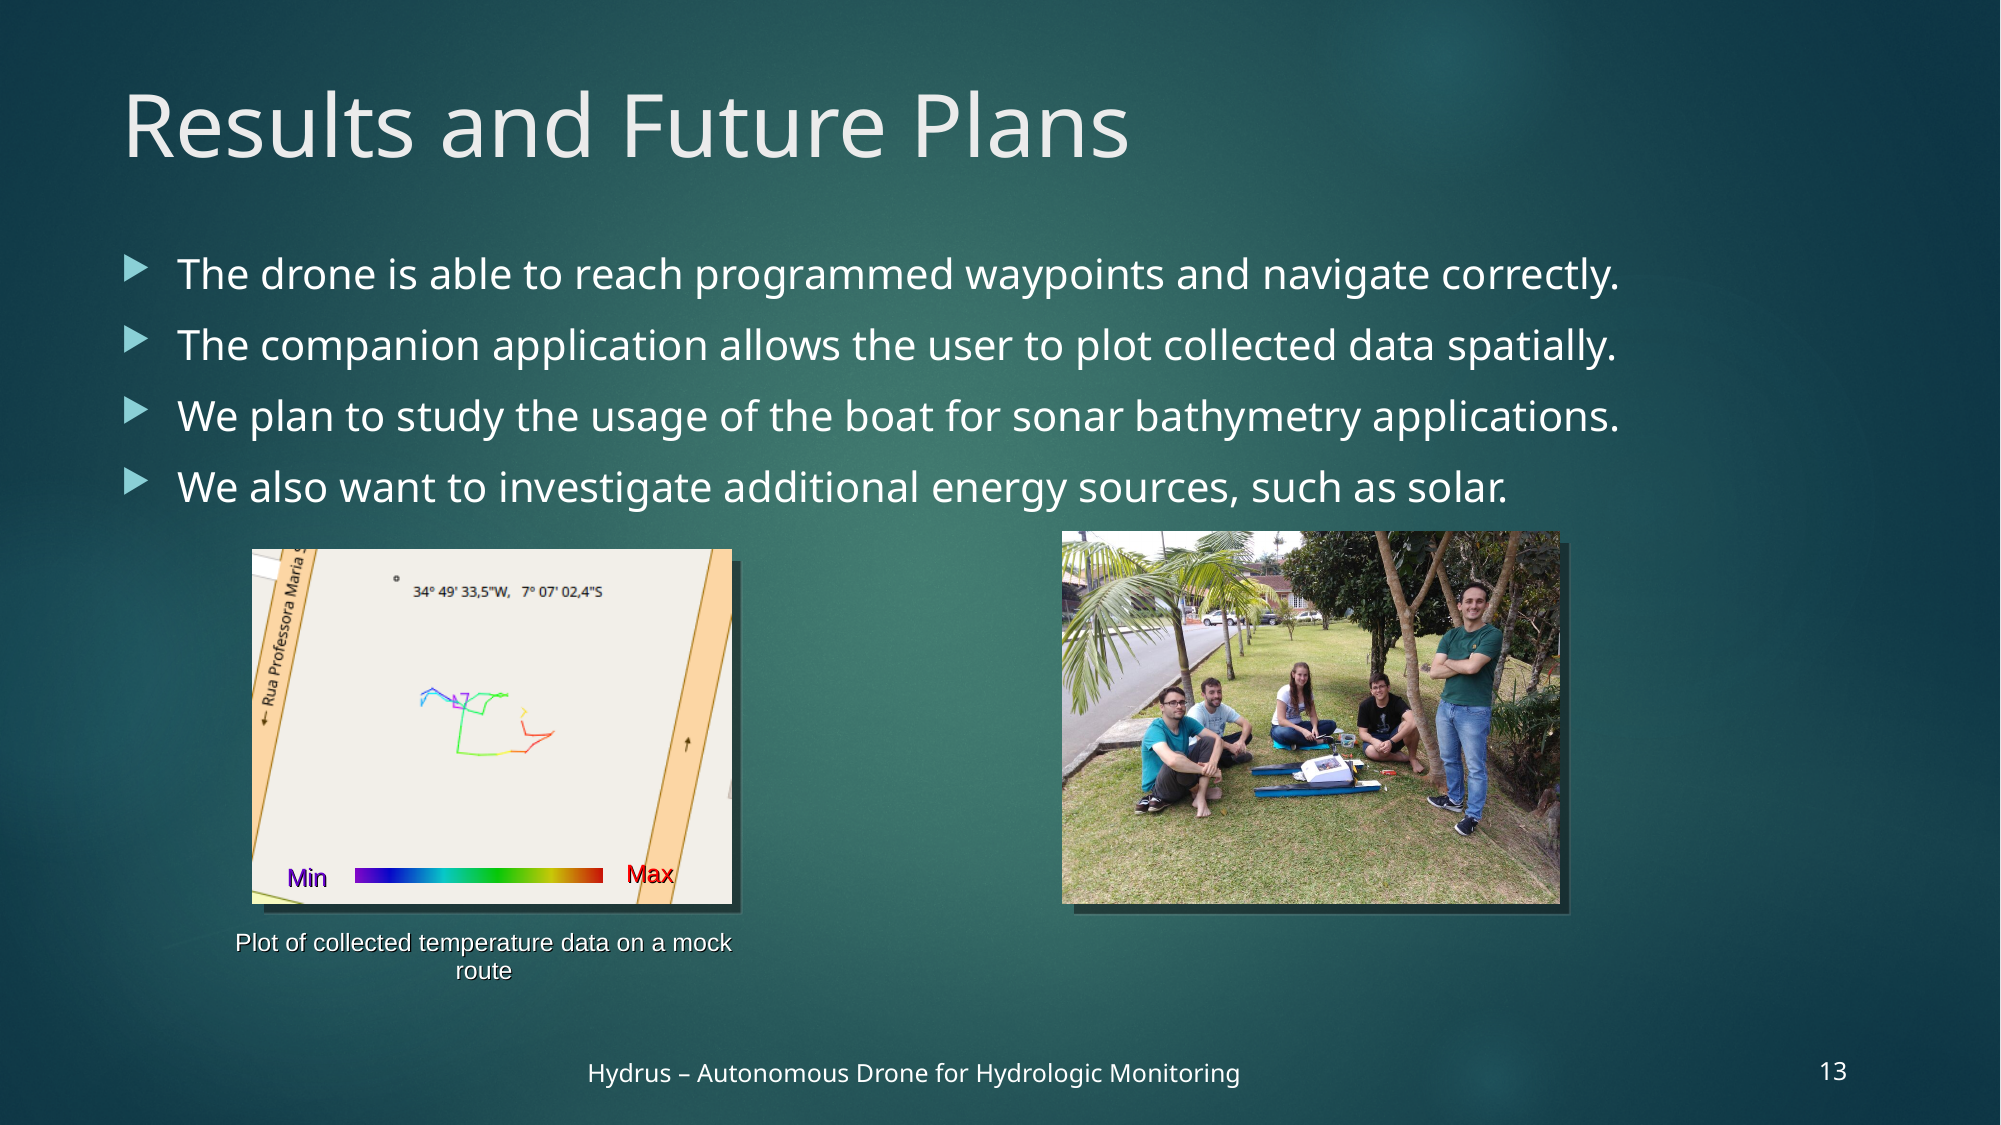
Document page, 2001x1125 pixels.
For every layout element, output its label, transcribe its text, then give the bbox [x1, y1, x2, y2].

text_box Min [11, 856, 603, 937]
slide_number <number> [1412, 1042, 1863, 1103]
text_box Max [354, 852, 945, 934]
footer Hydrus – Autonomous Drone for Hydrologic Monitoring [181, 1042, 1412, 1103]
text_box Plot of collected temperature data on a mock route [188, 934, 780, 1002]
list The drone is able to reach programmed waypoints and navigate correctly. The companion application allows the user to plot collected data spatially. We plan to study the usage of the boat for sonar bathymetry applications. We also want to investigate additional energy sources, such as solar. [106, 240, 1787, 1042]
title Results and Future Plans [106, 62, 1787, 186]
picture [0, 0, 2001, 1125]
